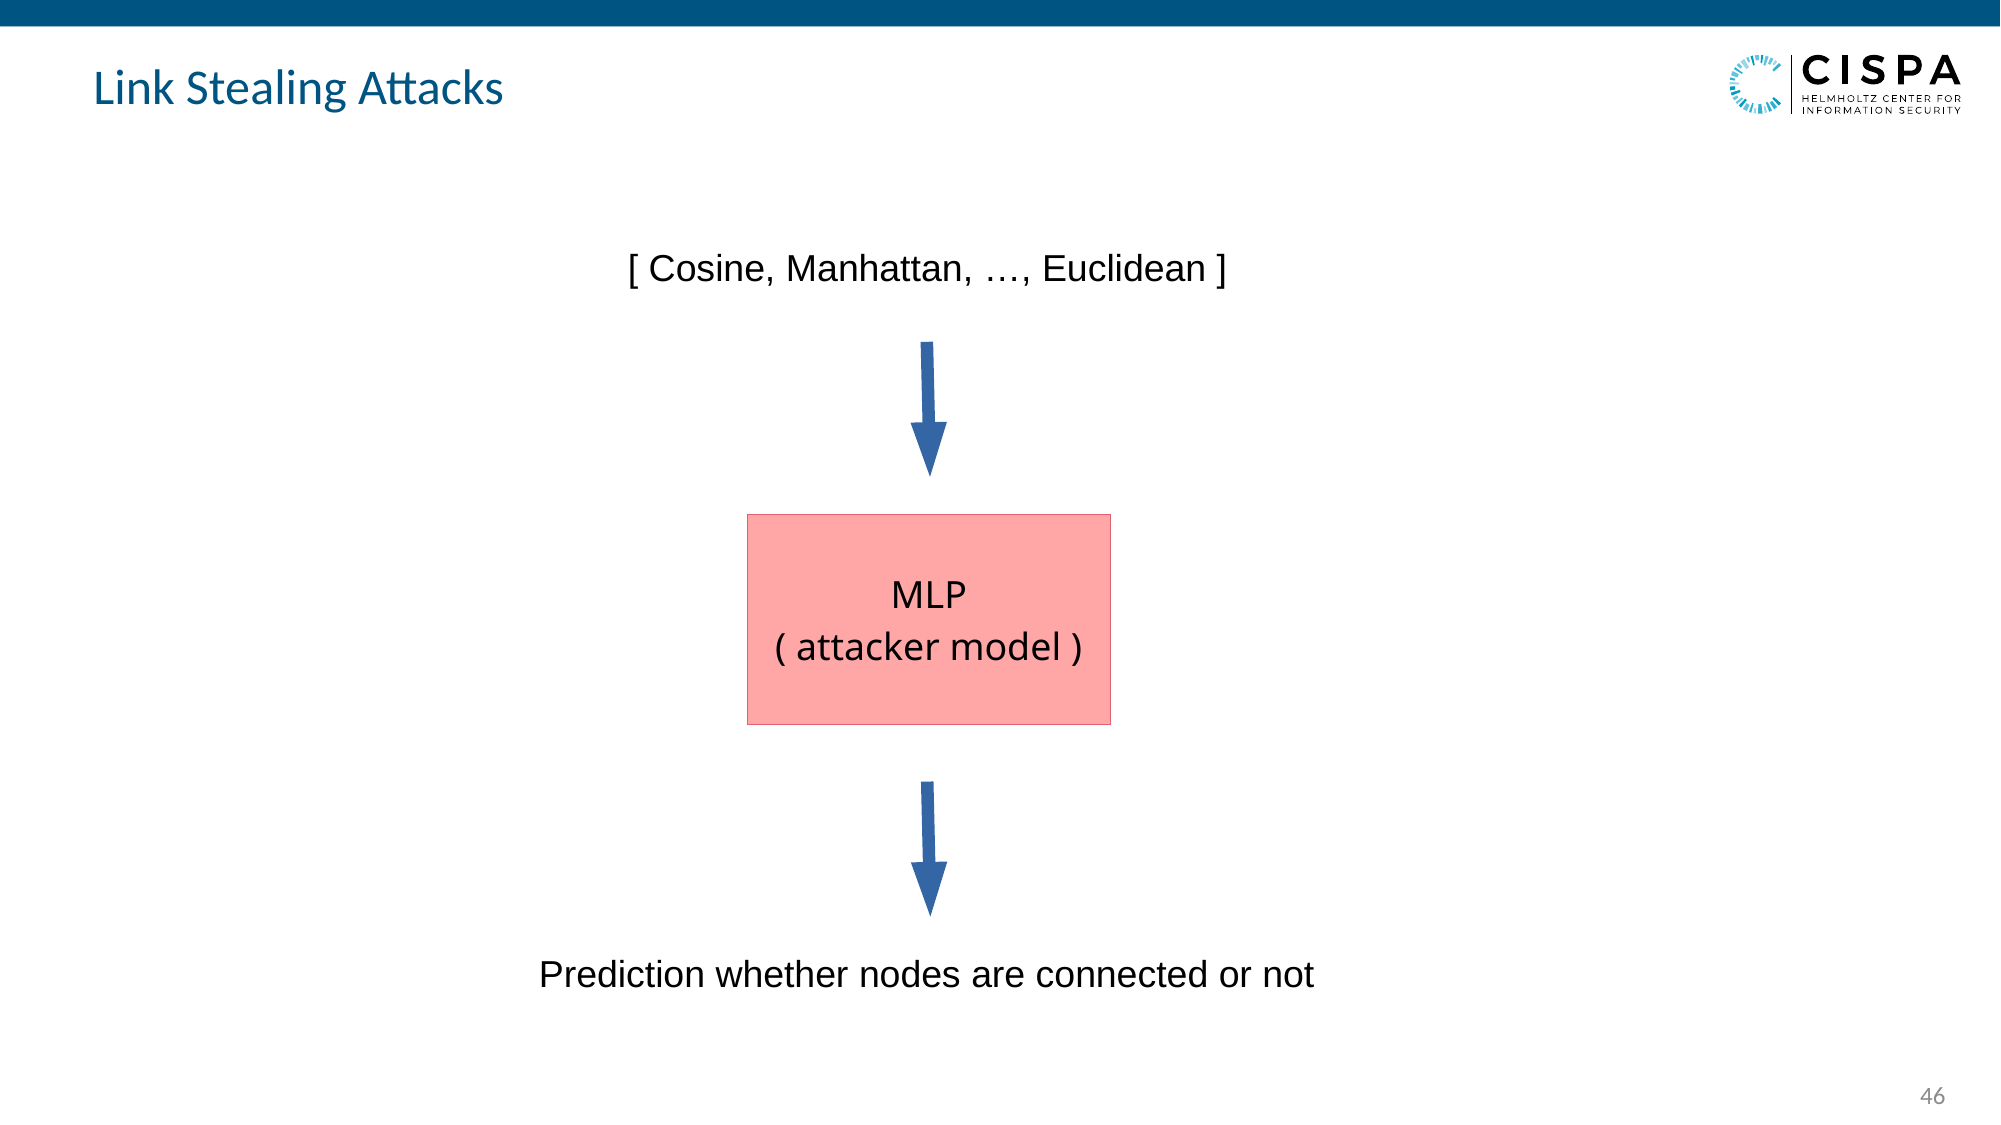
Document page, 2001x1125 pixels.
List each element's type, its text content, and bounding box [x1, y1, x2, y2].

text_box [ Cosine, Manhattan, …, Euclidean ] [613, 239, 1243, 297]
text_box Prediction whether nodes are connected or not [524, 945, 1330, 1003]
title Link Stealing Attacks [78, 38, 1699, 131]
slide_number <number> [1870, 1065, 1961, 1125]
text_box MLP ( attacker model ) [747, 514, 1111, 725]
